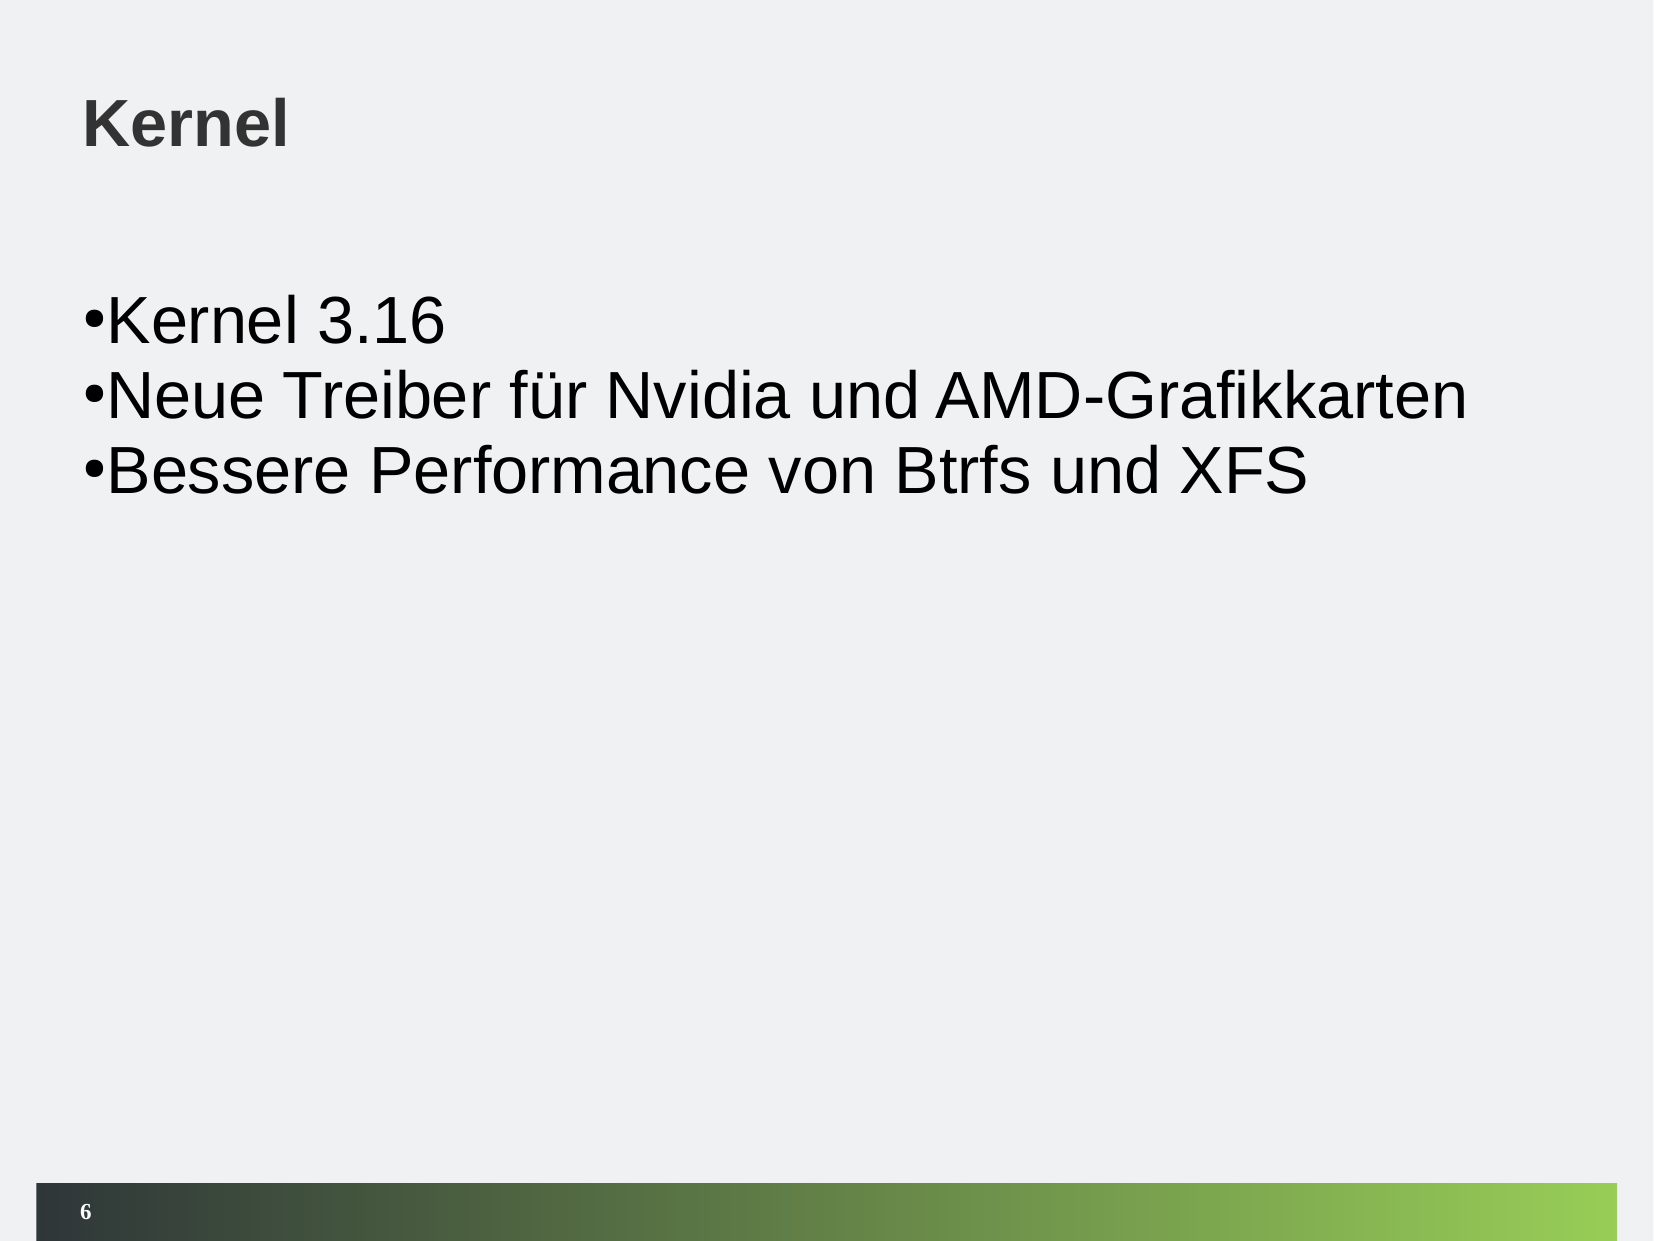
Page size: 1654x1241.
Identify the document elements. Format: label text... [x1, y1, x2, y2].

picture [0, 0, 1654, 1241]
subtitle Kernel 3.16 Neue Treiber für Nvidia und AMD-Grafikkarten Bessere Performance von Btrfs und XFS [82, 0, 1571, 805]
